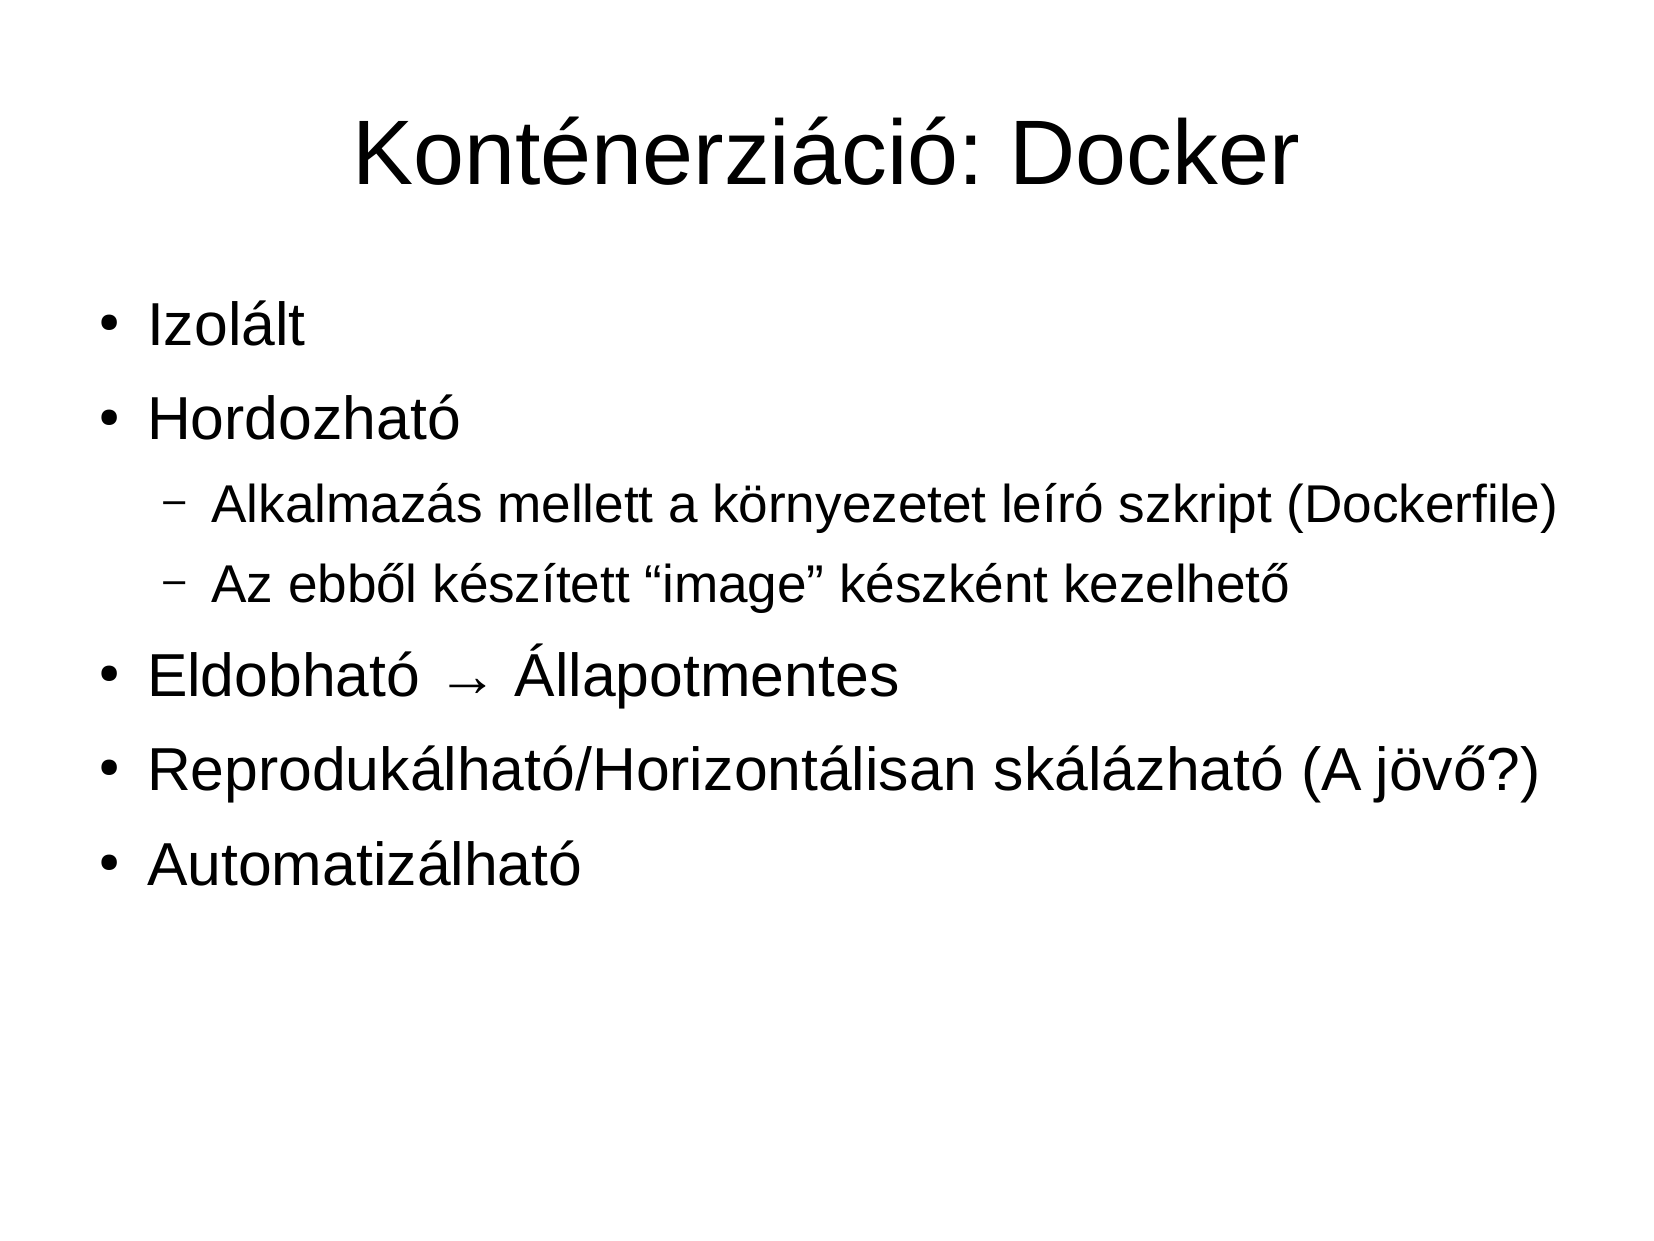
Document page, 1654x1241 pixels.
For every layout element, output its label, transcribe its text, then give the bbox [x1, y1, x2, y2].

title Konténerziáció: Docker [82, 49, 1571, 257]
list Izolált Hordozható Alkalmazás mellett a környezetet leíró szkript (Dockerfile) Az ebből készített “image” készként kezelhető Eldobható → Állapotmentes Reprodukálható/Horizontálisan skálázható (A jövő?) Automatizálható [82, 290, 1571, 1010]
